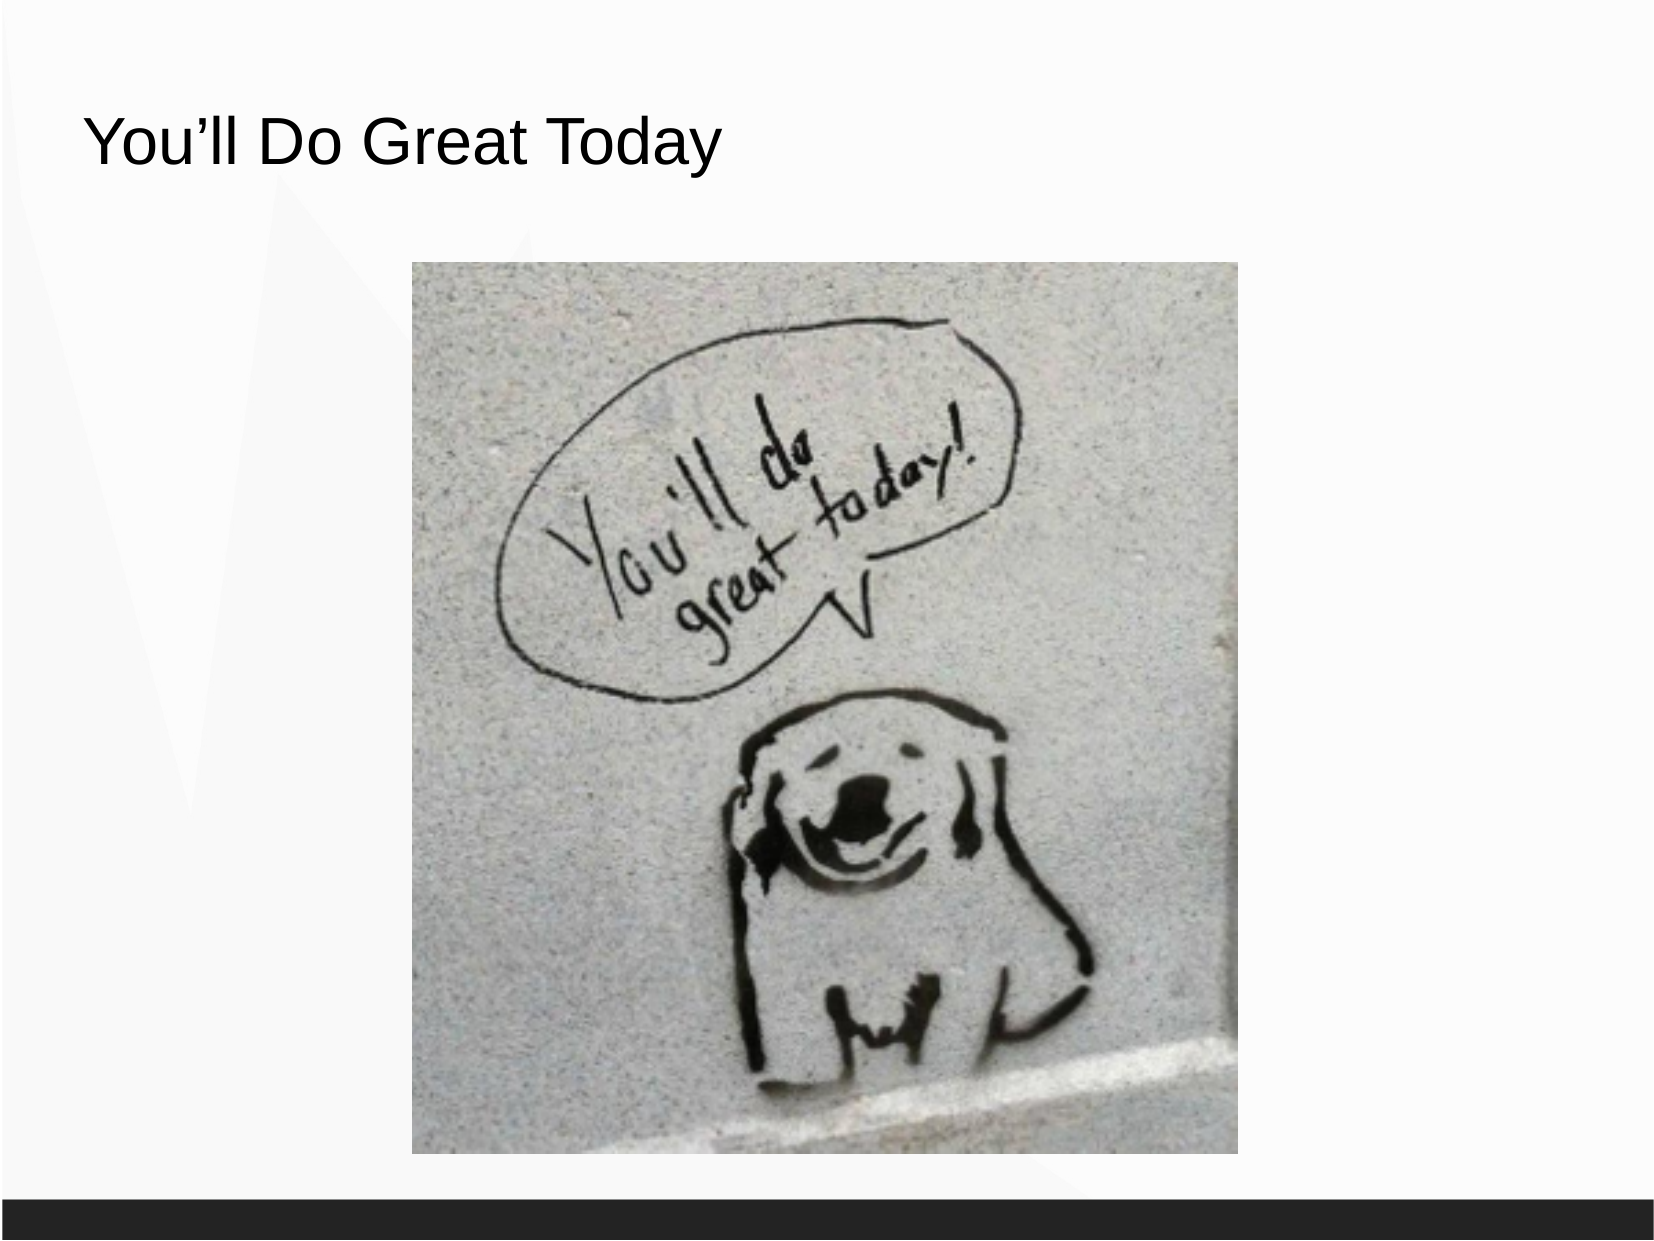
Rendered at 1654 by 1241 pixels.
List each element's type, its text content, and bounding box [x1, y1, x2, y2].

picture [2, 0, 1654, 1241]
title You’ll Do Great Today [82, 45, 1571, 238]
